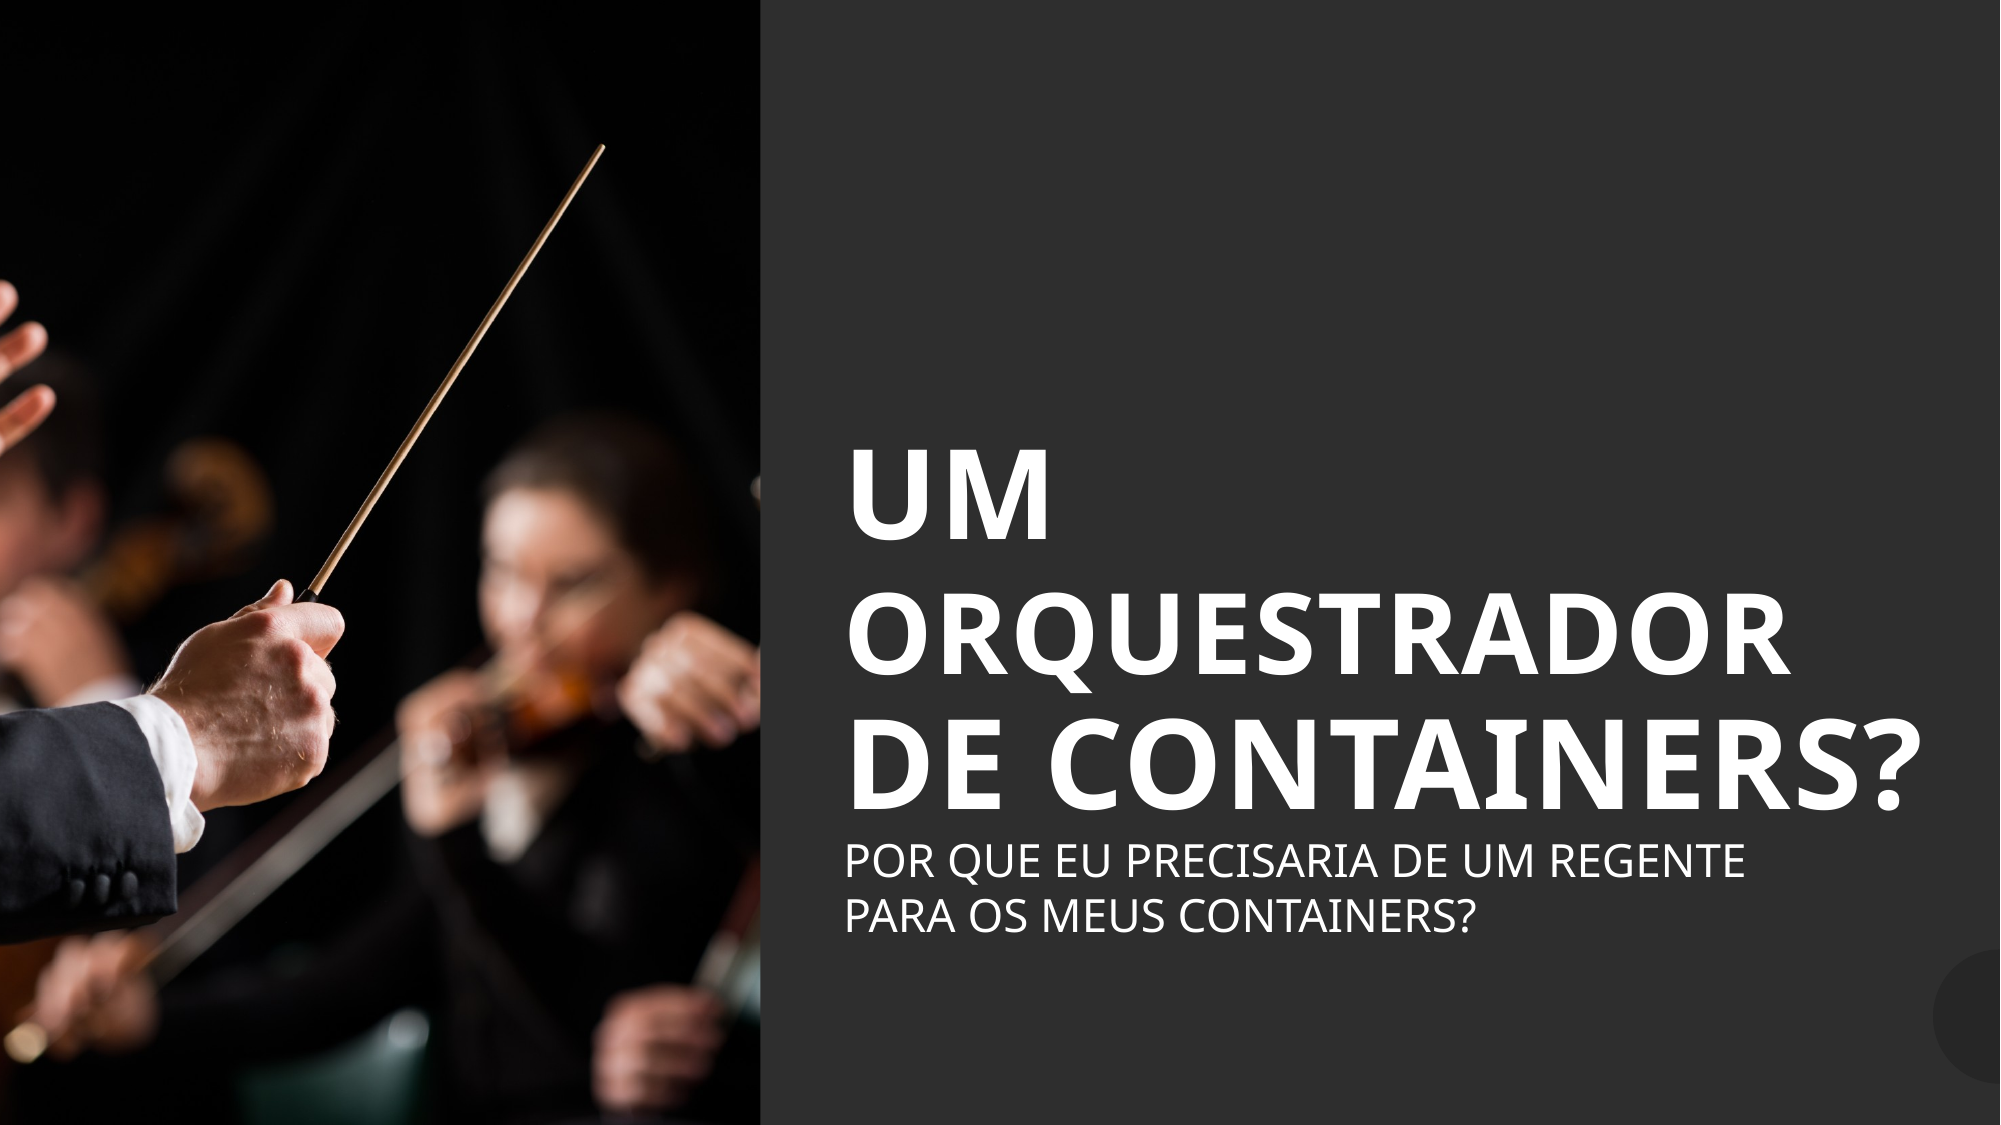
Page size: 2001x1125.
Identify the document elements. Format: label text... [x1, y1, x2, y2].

picture [0, 0, 761, 1125]
title UM ORQUESTRADOR DE CONTAINERS? [843, 288, 1949, 837]
subtitle POR QUE EU PRECISARIA DE UM REGENTE PARA OS MEUS CONTAINERS? [843, 831, 1861, 1050]
text_box [761, 0, 2000, 1125]
